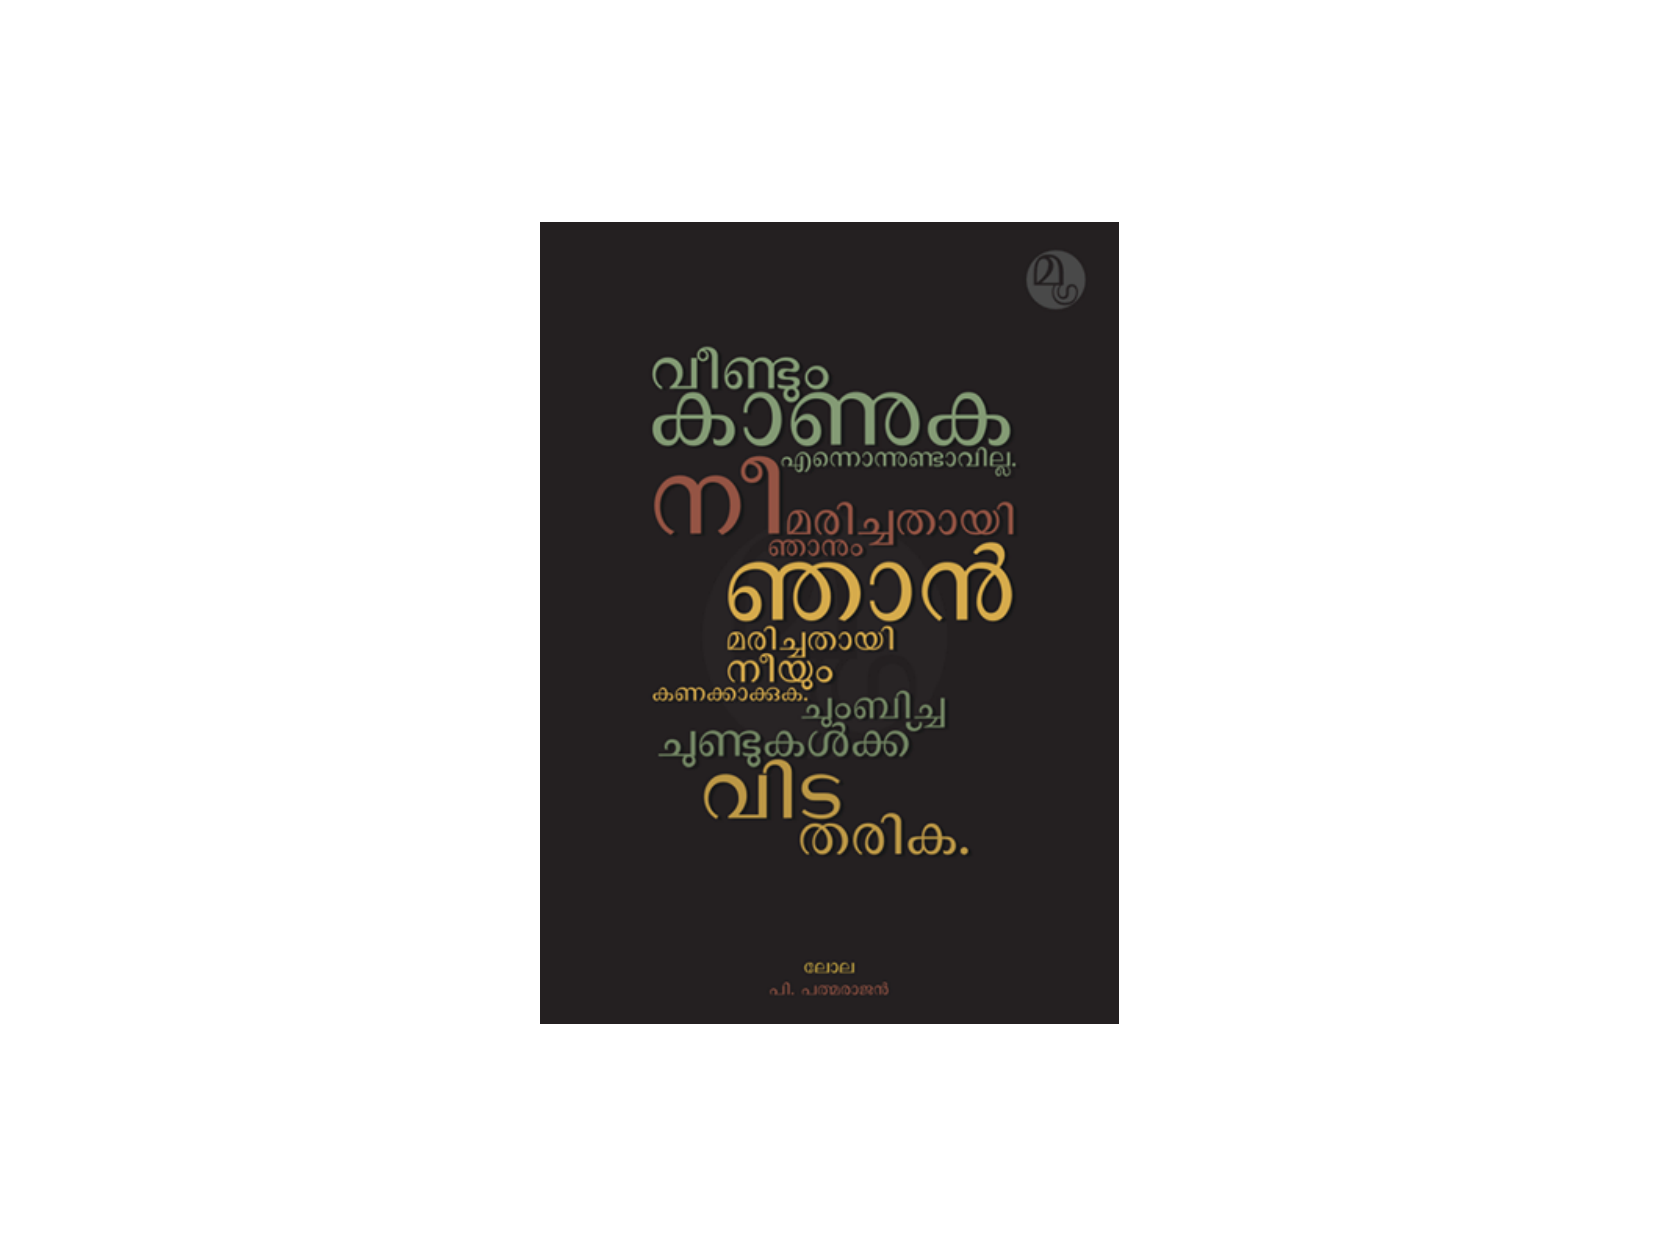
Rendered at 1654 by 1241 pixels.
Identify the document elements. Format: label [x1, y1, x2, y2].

picture [540, 222, 1119, 1024]
